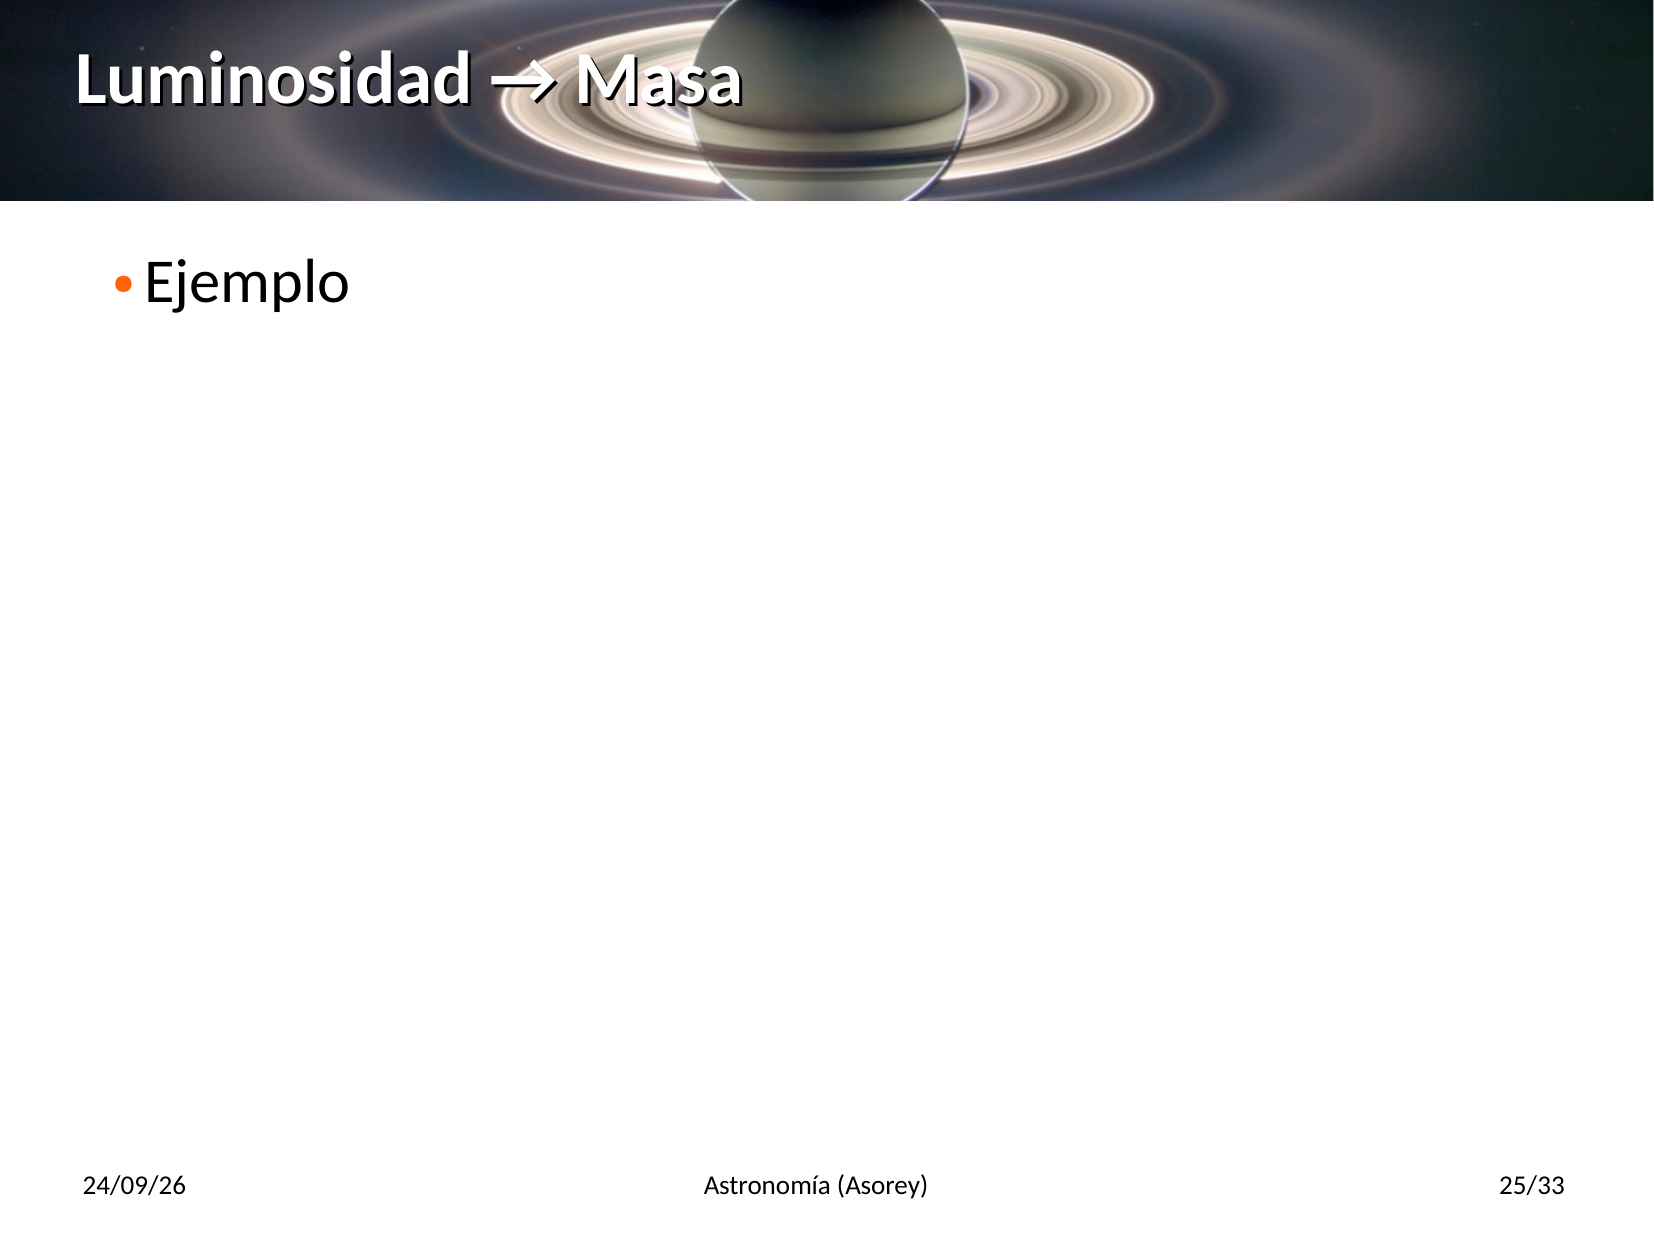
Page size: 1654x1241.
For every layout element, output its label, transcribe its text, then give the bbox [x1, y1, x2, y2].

list Ejemplo [82, 255, 1571, 1156]
title Luminosidad → Masa [75, 19, 1564, 151]
picture [0, 0, 1654, 201]
